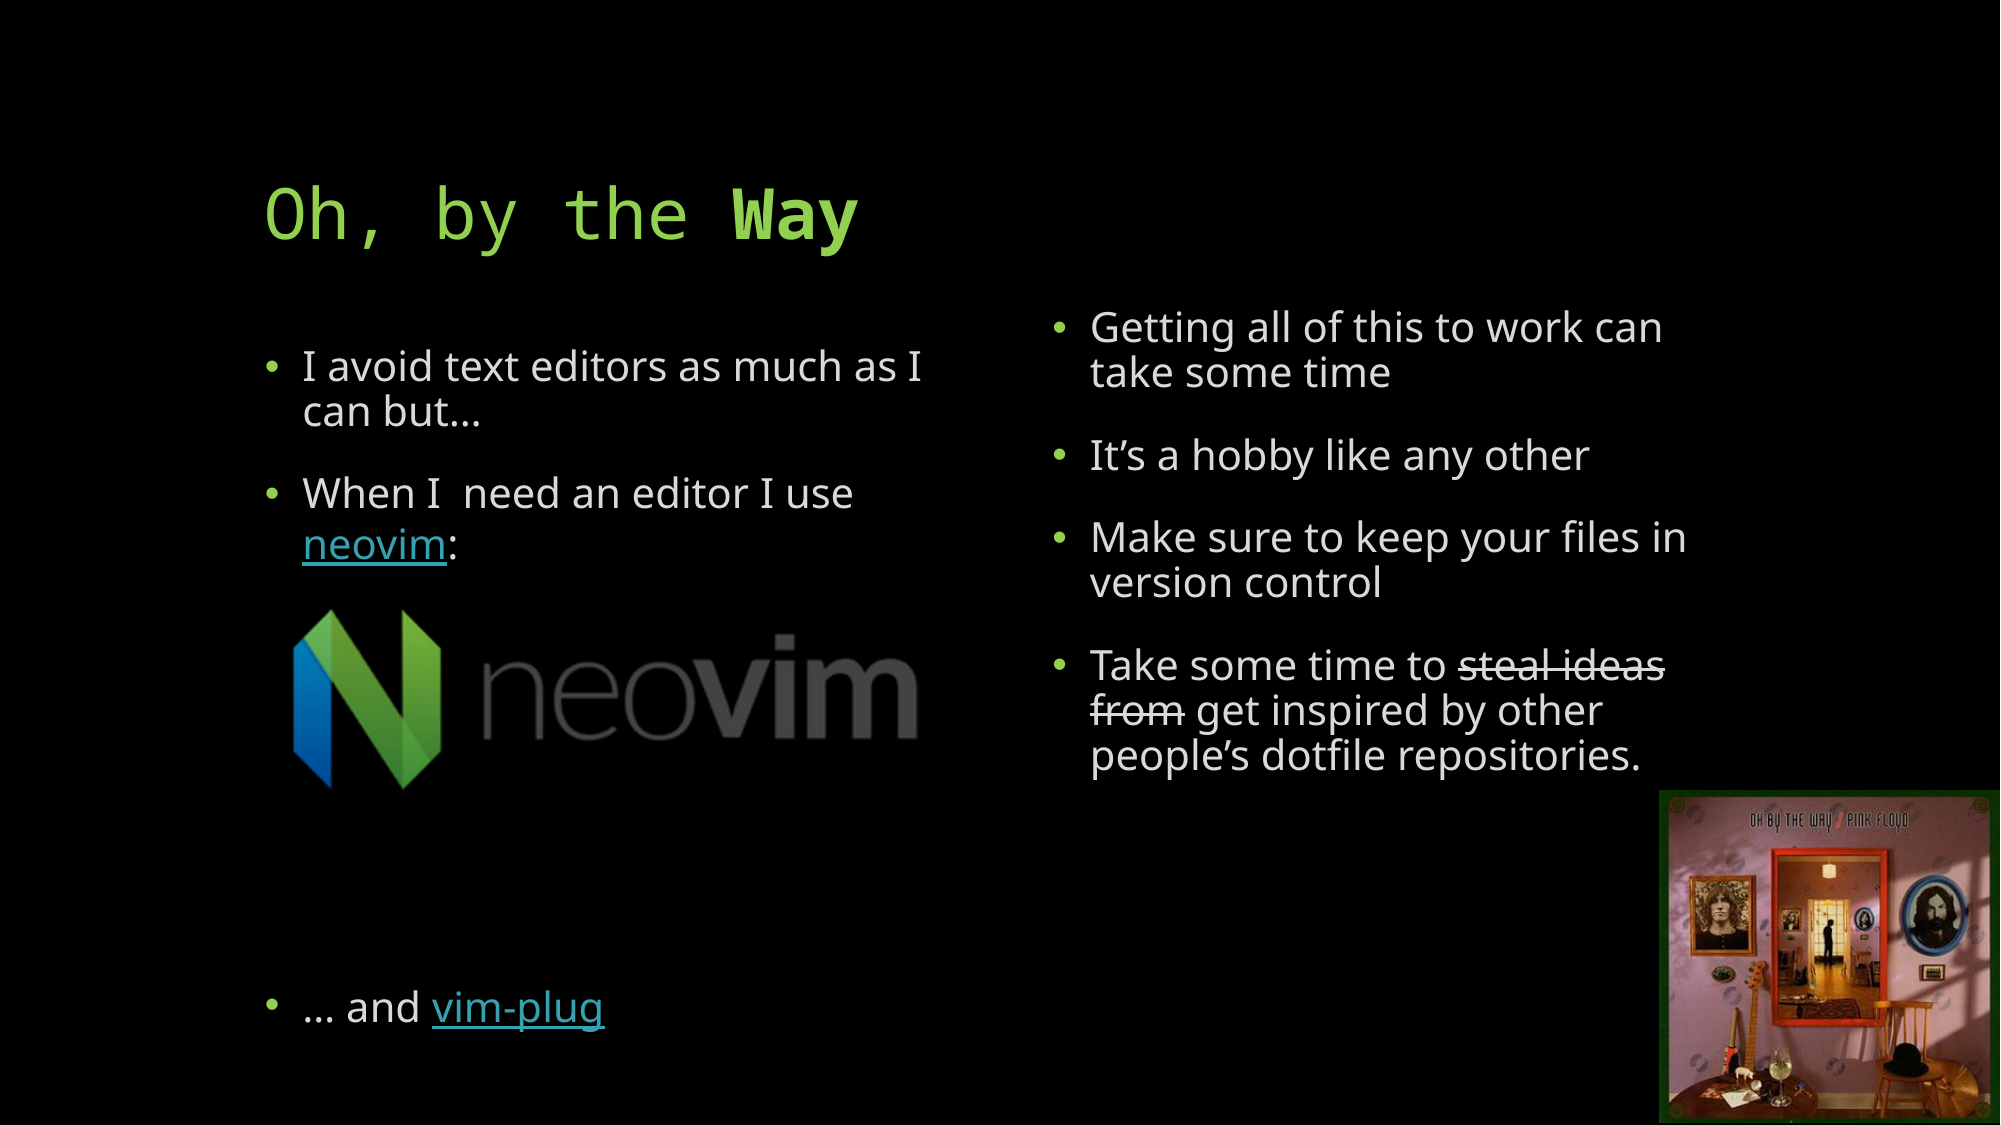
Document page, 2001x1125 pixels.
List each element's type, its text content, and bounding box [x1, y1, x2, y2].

picture [293, 609, 919, 791]
list Getting all of this to work can take some time It’s a hobby like any other Make sure to keep your files in version control Take some time to steal ideas from get inspired by other people’s dotfile repositories. [1037, 299, 1750, 1000]
title Oh, by the Way [249, 75, 1750, 263]
list I avoid text editors as much as I can but… When I need an editor I use neovim: … and vim-plug [249, 338, 963, 1000]
picture [1659, 790, 2000, 1123]
